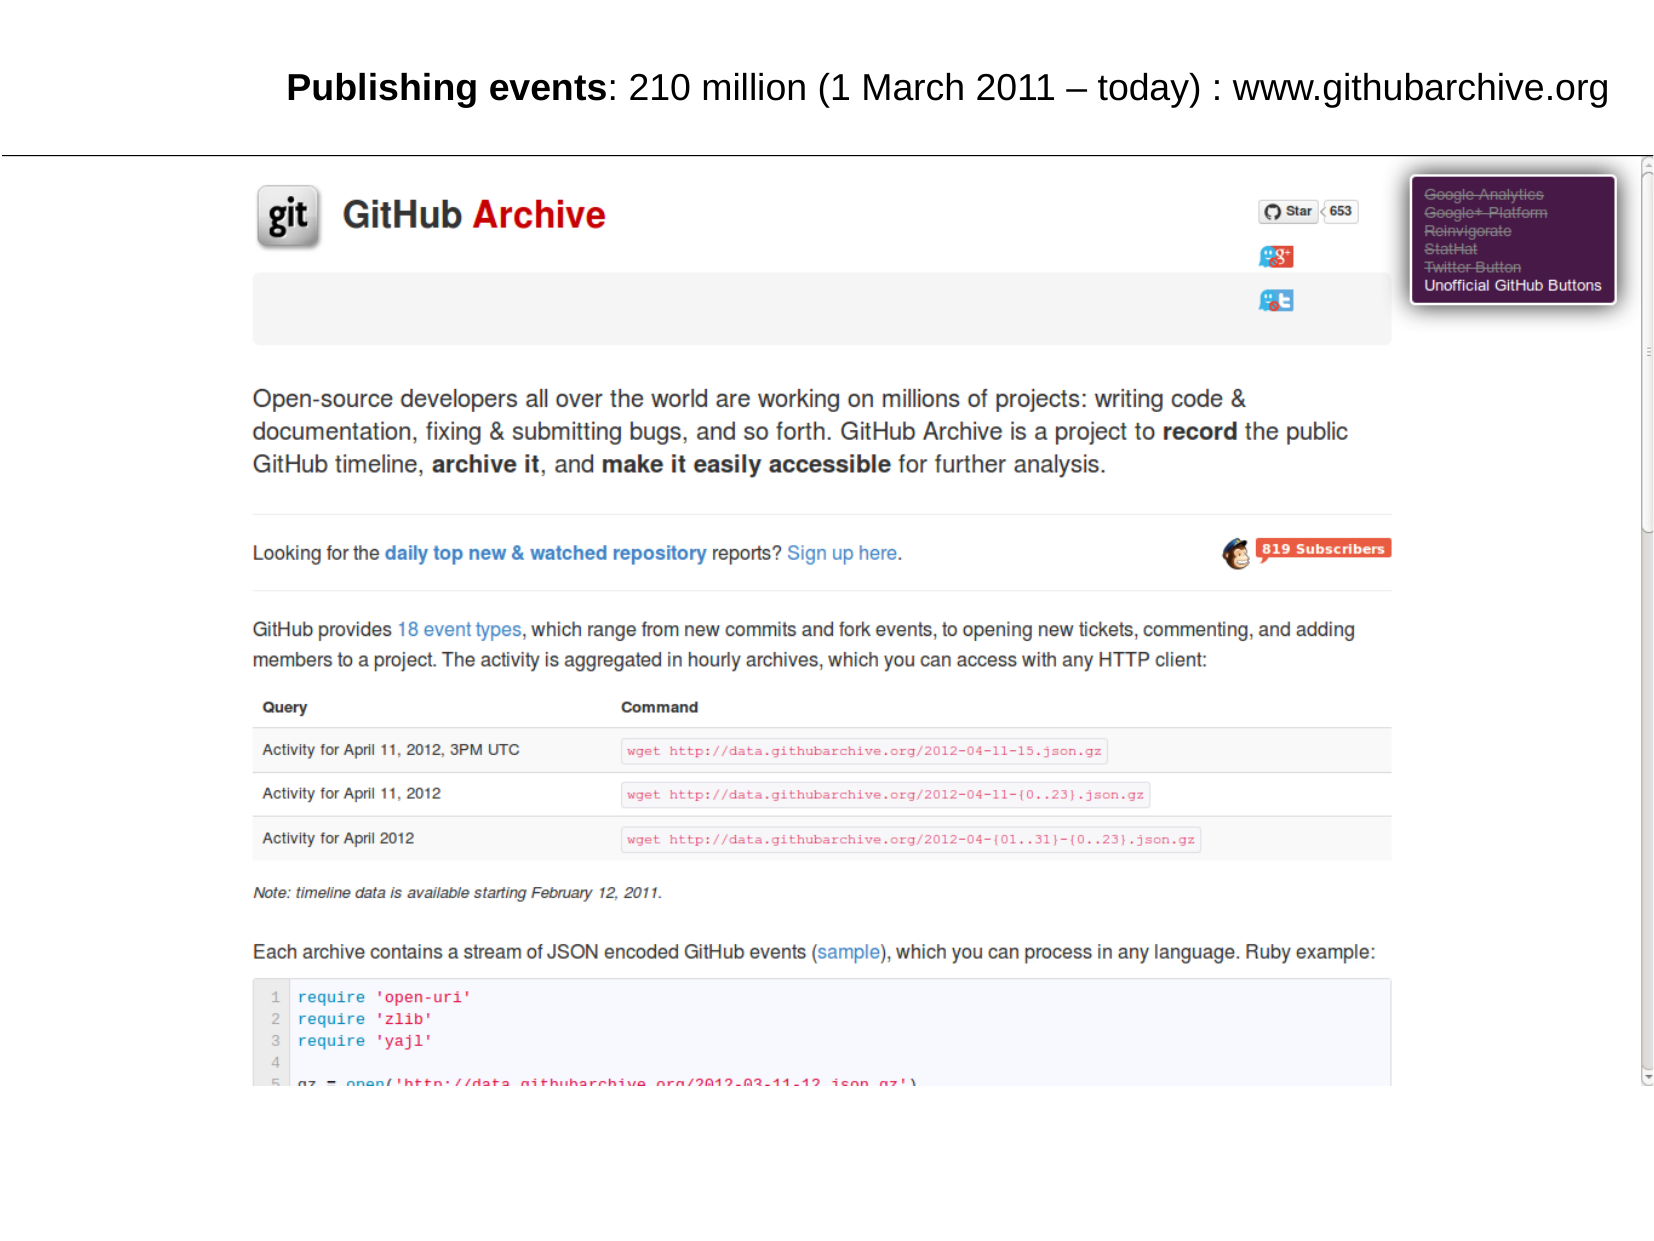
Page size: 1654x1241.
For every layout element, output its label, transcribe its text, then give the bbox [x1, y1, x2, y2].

picture [2, 155, 1654, 1086]
text_box Publishing events: 210 million (1 March 2011 – today) : www.githubarchive.org [271, 59, 1625, 116]
